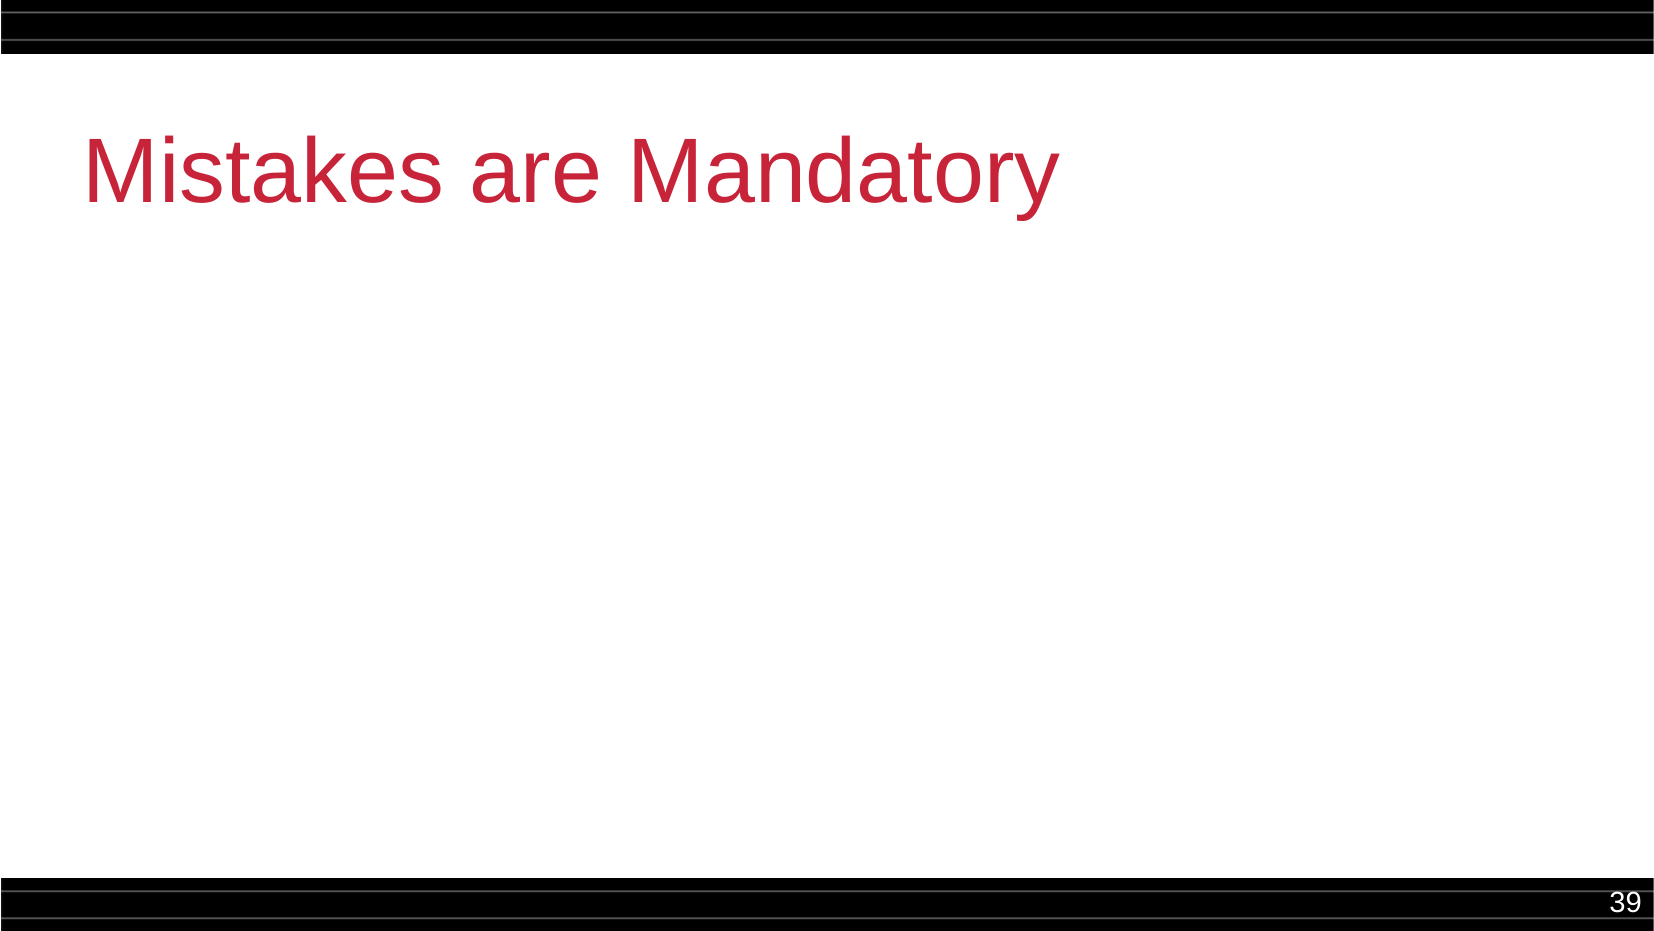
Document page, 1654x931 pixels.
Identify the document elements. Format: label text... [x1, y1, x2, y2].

picture [1, 878, 1654, 931]
picture [1, 0, 1654, 54]
title Mistakes are Mandatory [82, 92, 1571, 249]
